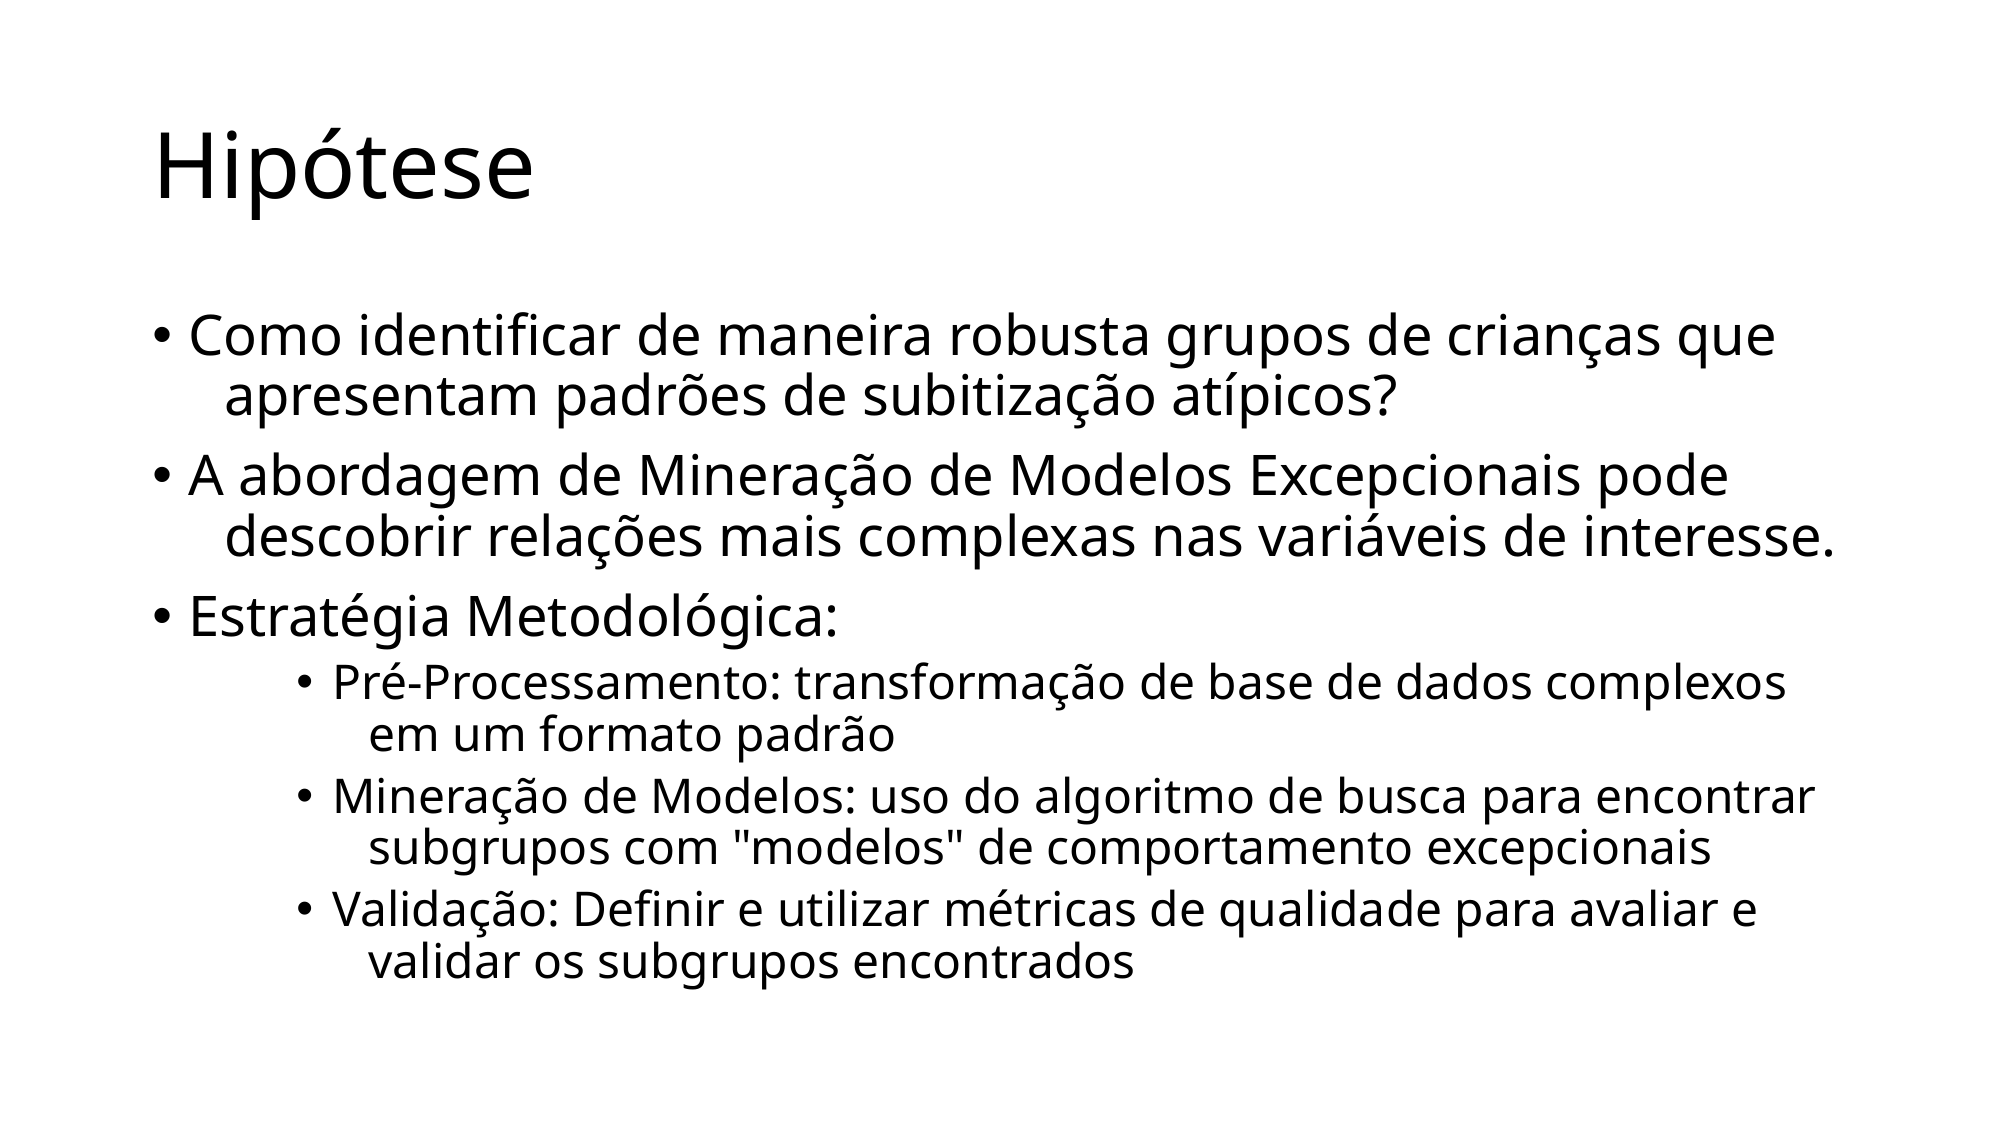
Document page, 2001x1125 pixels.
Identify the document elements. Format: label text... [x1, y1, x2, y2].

title Hipótese [137, 59, 1863, 278]
list Como identificar de maneira robusta grupos de crianças que apresentam padrões de subitização atípicos? A abordagem de Mineração de Modelos Excepcionais pode descobrir relações mais complexas nas variáveis de interesse. Estratégia Metodológica: Pré-Processamento: transformação de base de dados complexos em um formato padrão Mineração de Modelos: uso do algoritmo de busca para encontrar subgrupos com "modelos" de comportamento excepcionais Validação: Definir e utilizar métricas de qualidade para avaliar e validar os subgrupos encontrados [137, 299, 1863, 1014]
